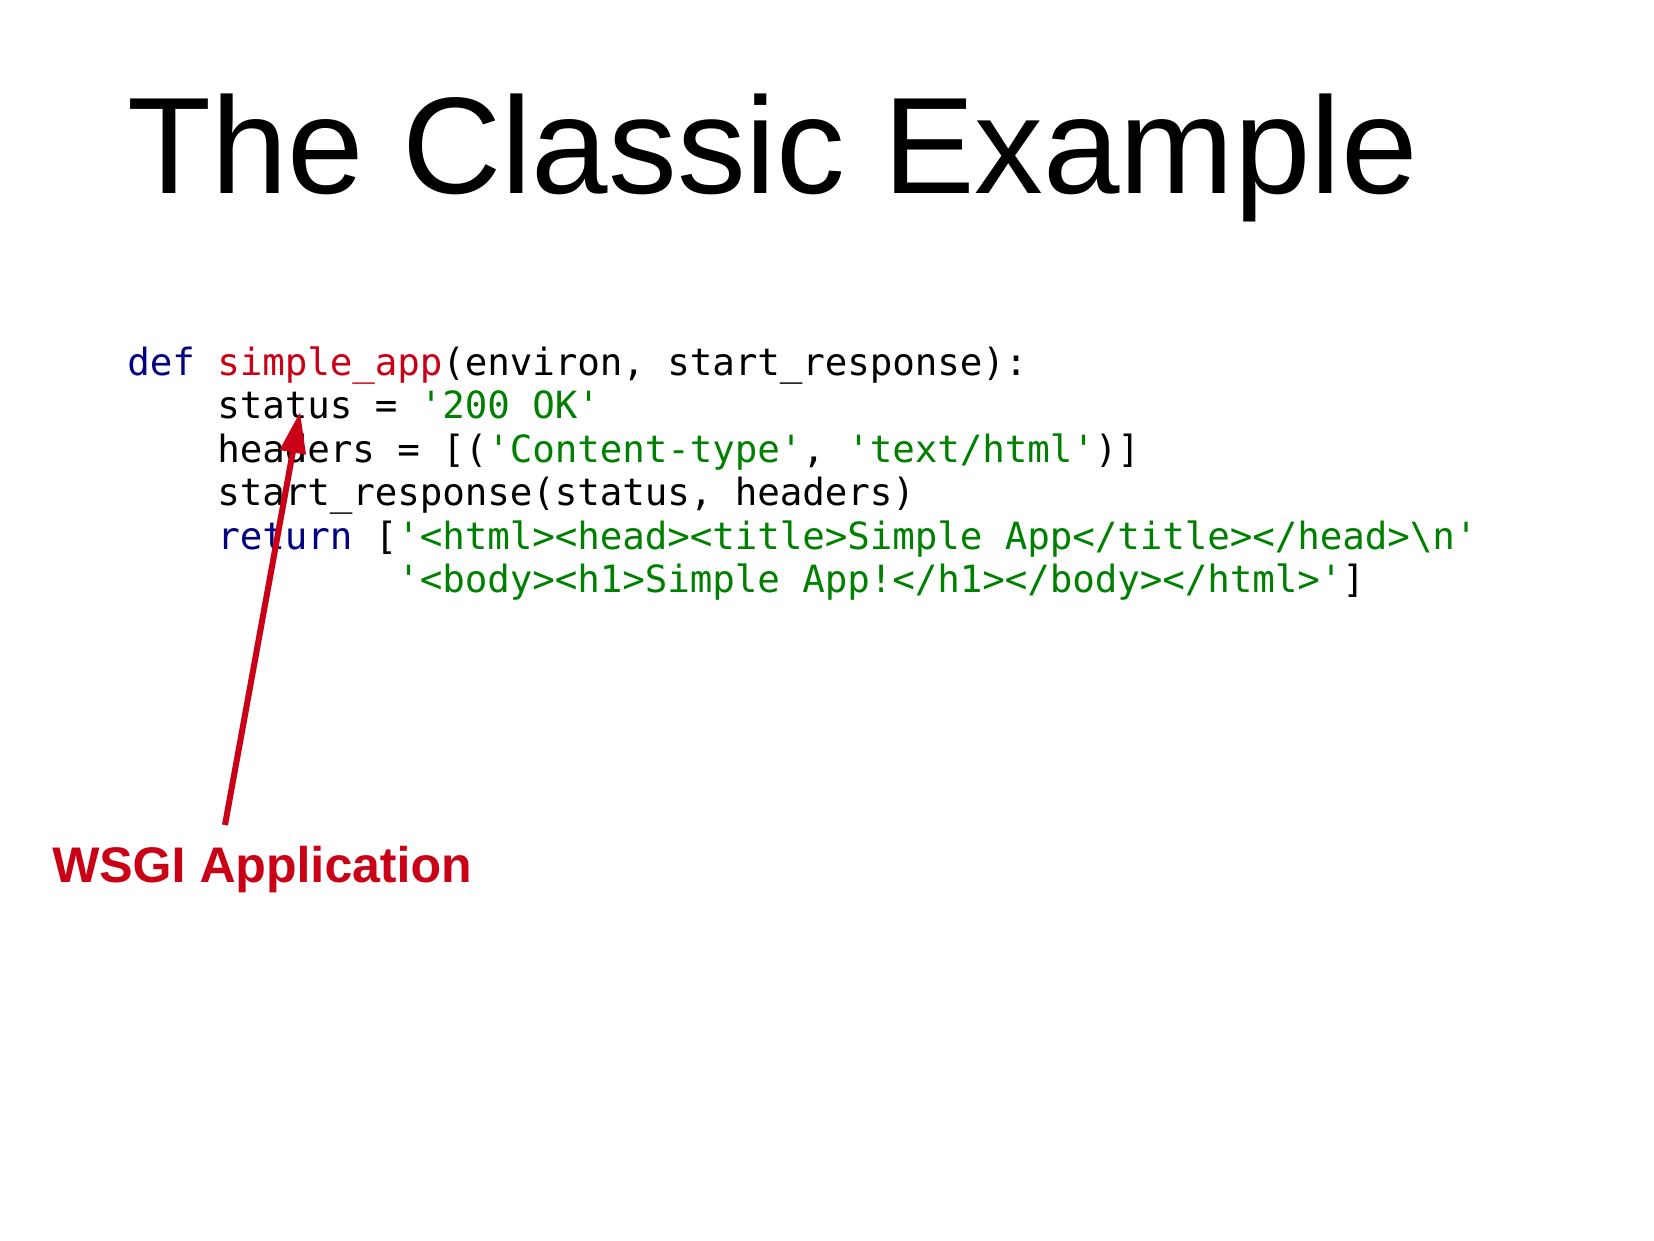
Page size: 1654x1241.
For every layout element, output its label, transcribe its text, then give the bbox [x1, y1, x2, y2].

text_box WSGI Application [37, 829, 478, 901]
text_box The Classic Example [112, 61, 1434, 231]
text_box def simple_app(environ, start_response): status = '200 OK' headers = [('Content-type', 'text/html')] start_response(status, headers) return ['<html><head><title>Simple App</title></head>\n' '<body><h1>Simple App!</h1></body></html>'] [112, 333, 1538, 638]
